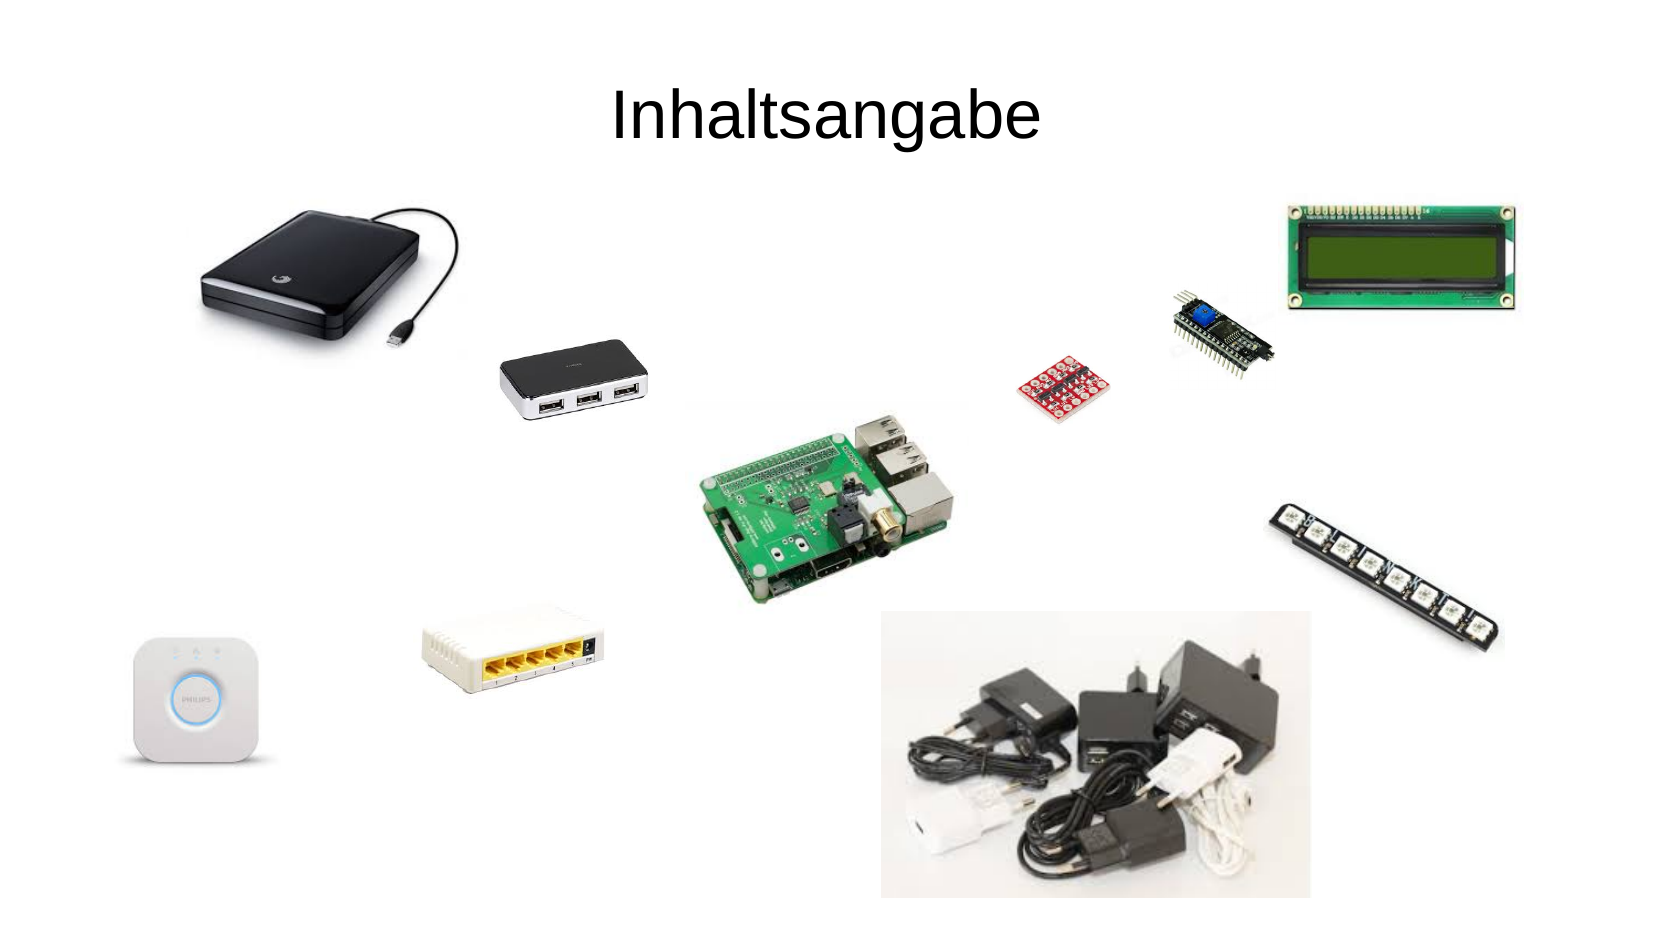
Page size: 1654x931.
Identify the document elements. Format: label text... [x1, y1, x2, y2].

picture [685, 401, 1505, 898]
picture [177, 162, 480, 390]
picture [47, 573, 343, 827]
picture [496, 307, 650, 461]
title Inhaltsangabe [82, 37, 1571, 193]
picture [1015, 342, 1111, 438]
picture [413, 543, 612, 742]
picture [1278, 132, 1524, 378]
picture [1169, 283, 1276, 390]
